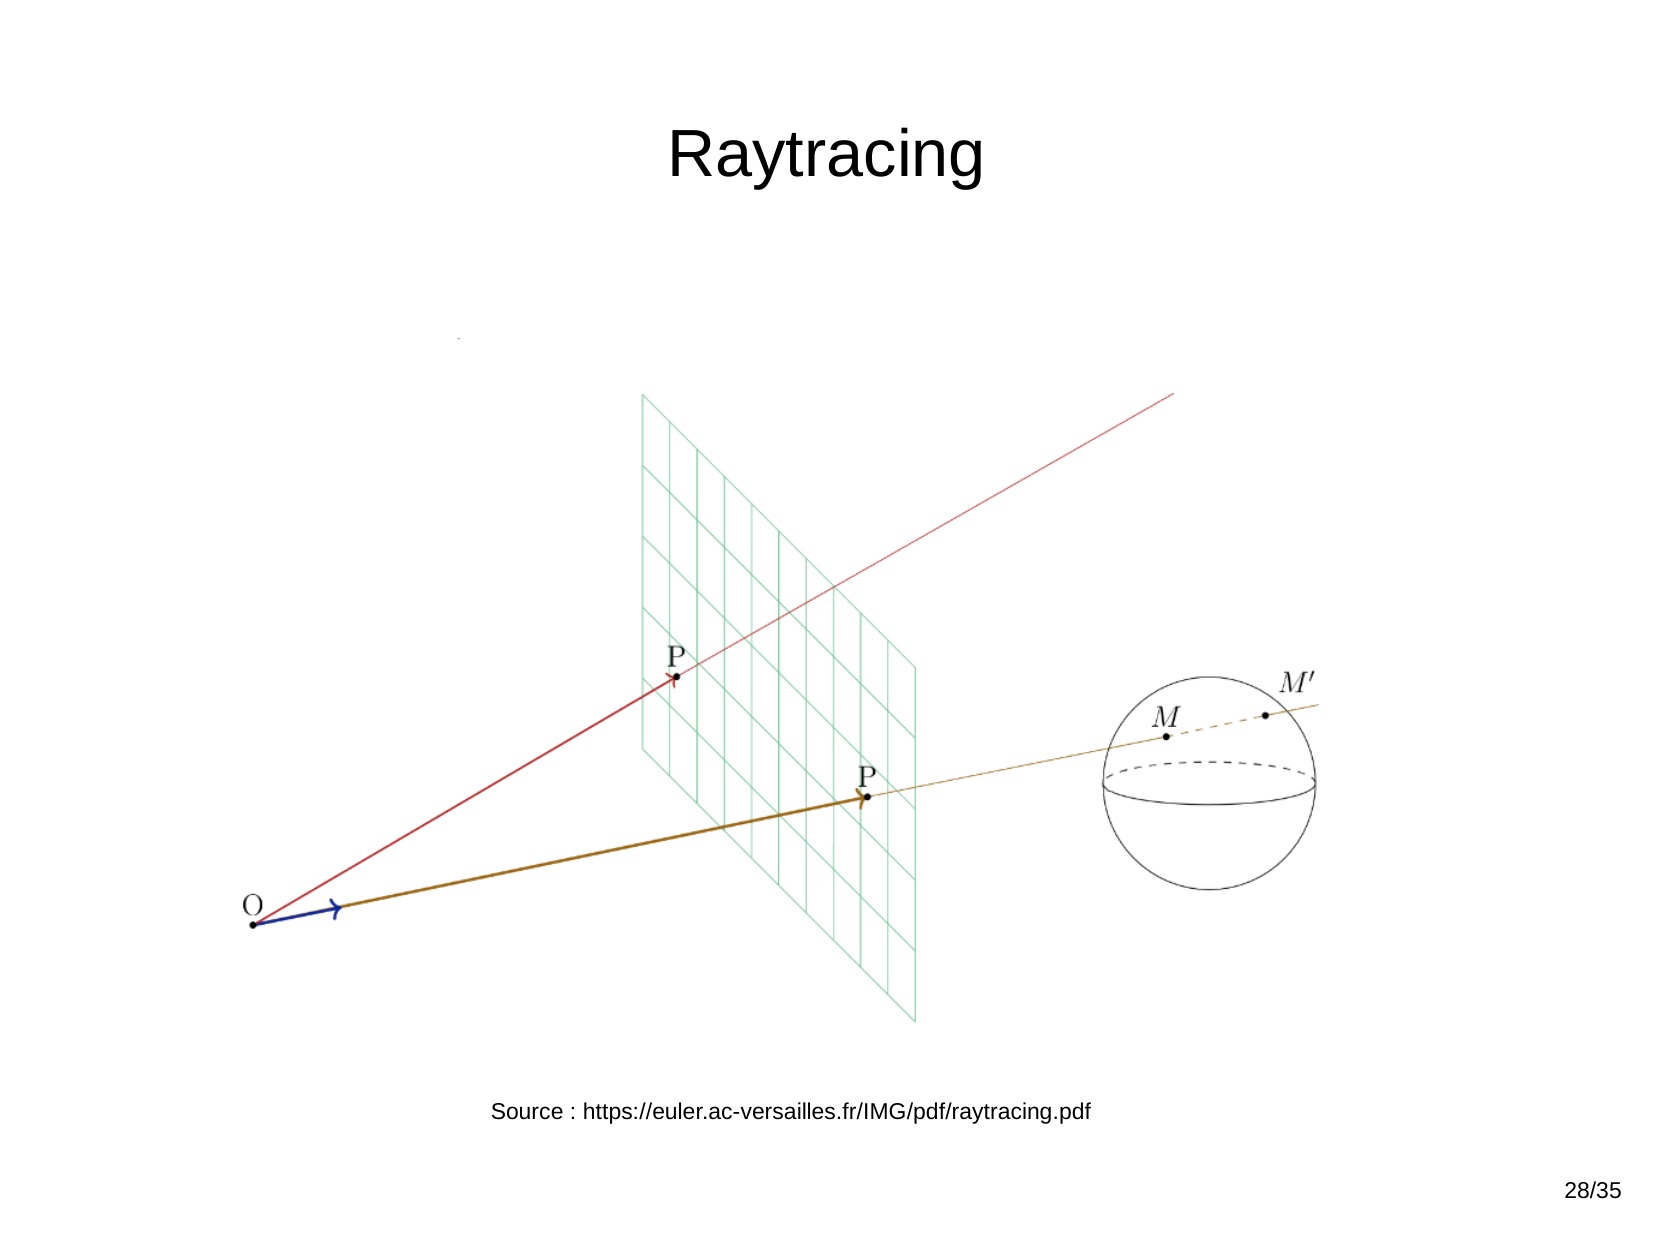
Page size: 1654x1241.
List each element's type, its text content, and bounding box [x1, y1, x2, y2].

text_box 28/35 [1549, 1170, 1637, 1211]
text_box Source : https://euler.ac-versailles.fr/IMG/pdf/raytracing.pdf [476, 1091, 1162, 1142]
picture [152, 338, 1439, 1044]
title Raytracing [82, 16, 1571, 290]
